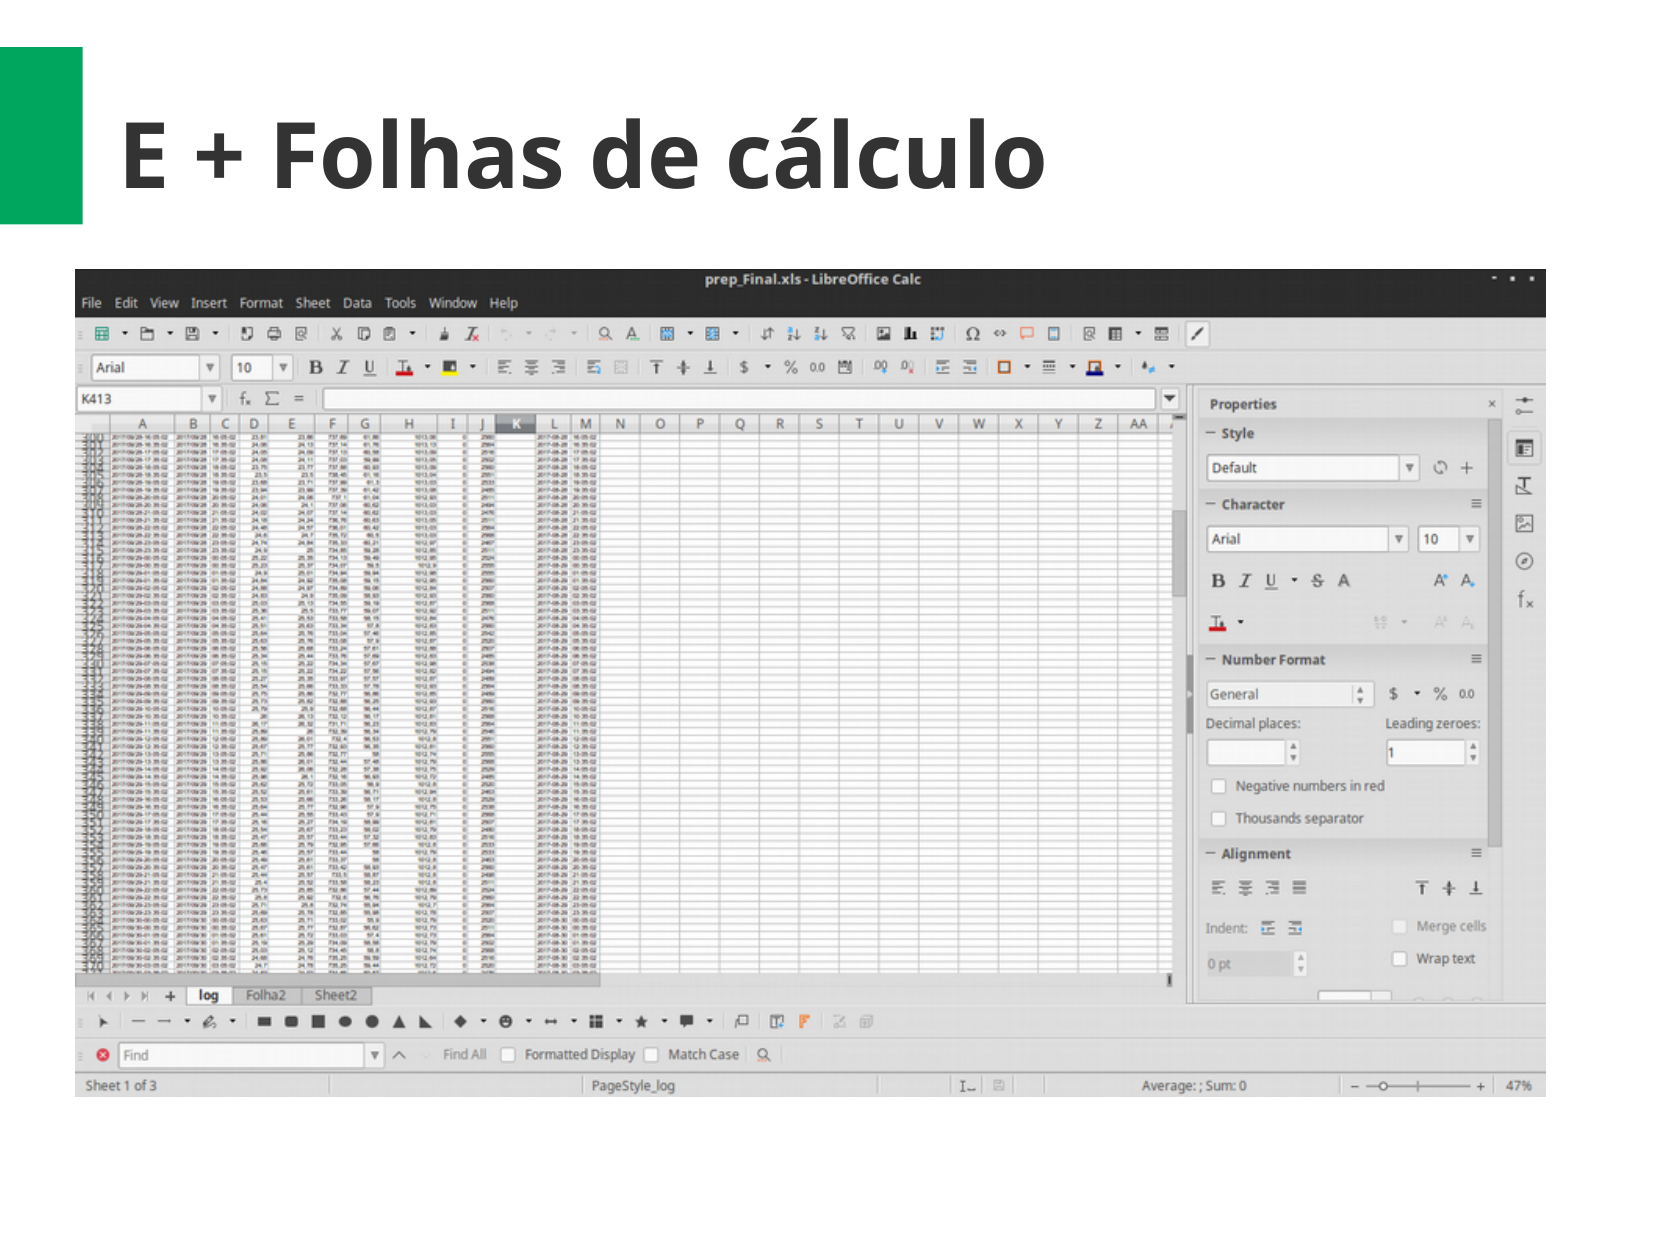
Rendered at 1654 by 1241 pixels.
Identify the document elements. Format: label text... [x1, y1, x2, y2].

picture [75, 269, 1546, 1097]
title E + Folhas de cálculo [118, 49, 1571, 257]
